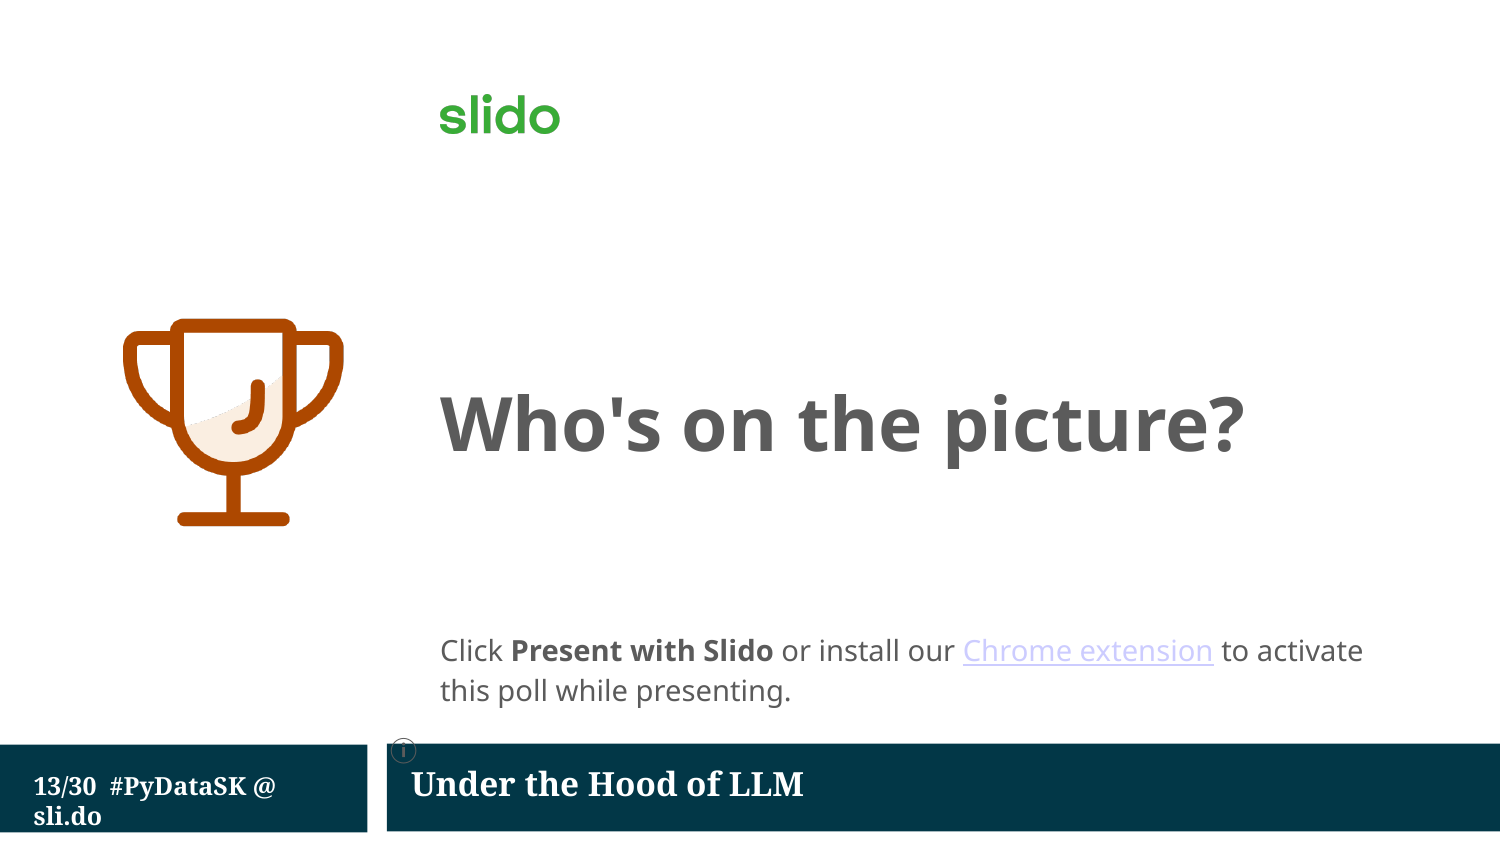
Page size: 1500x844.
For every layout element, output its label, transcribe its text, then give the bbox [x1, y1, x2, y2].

picture [83, 272, 383, 572]
text_box ⓘ [375, 718, 425, 782]
text_box Click Present with Slido or install our Chrome extension to activate this poll while presenting. [425, 638, 1417, 702]
picture [428, 83, 572, 147]
text_box Under the Hood of LLM [400, 740, 1500, 826]
text_box Who's on the picture? [425, 316, 1417, 528]
text_box 13/30 #PyDataSK @ sli.do [22, 764, 362, 808]
